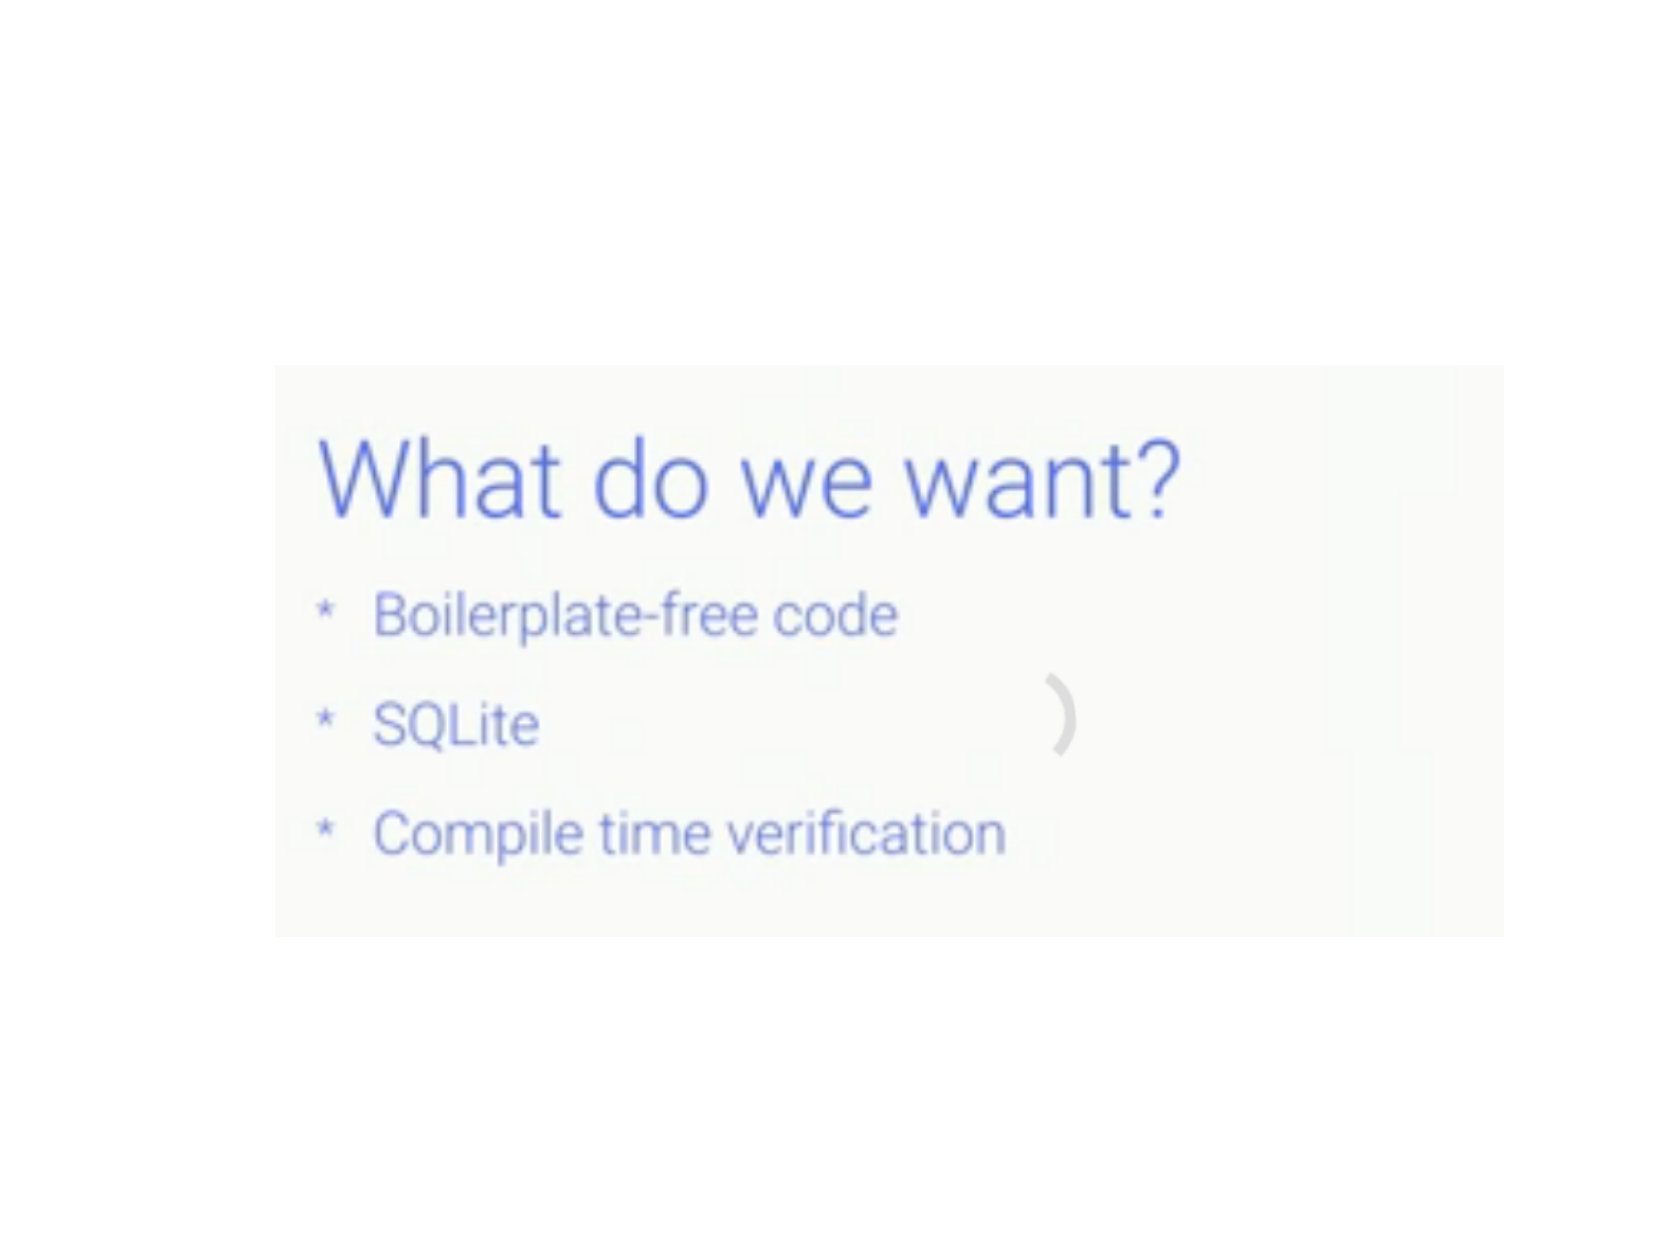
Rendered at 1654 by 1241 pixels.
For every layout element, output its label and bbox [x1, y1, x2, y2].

picture [275, 365, 1504, 937]
